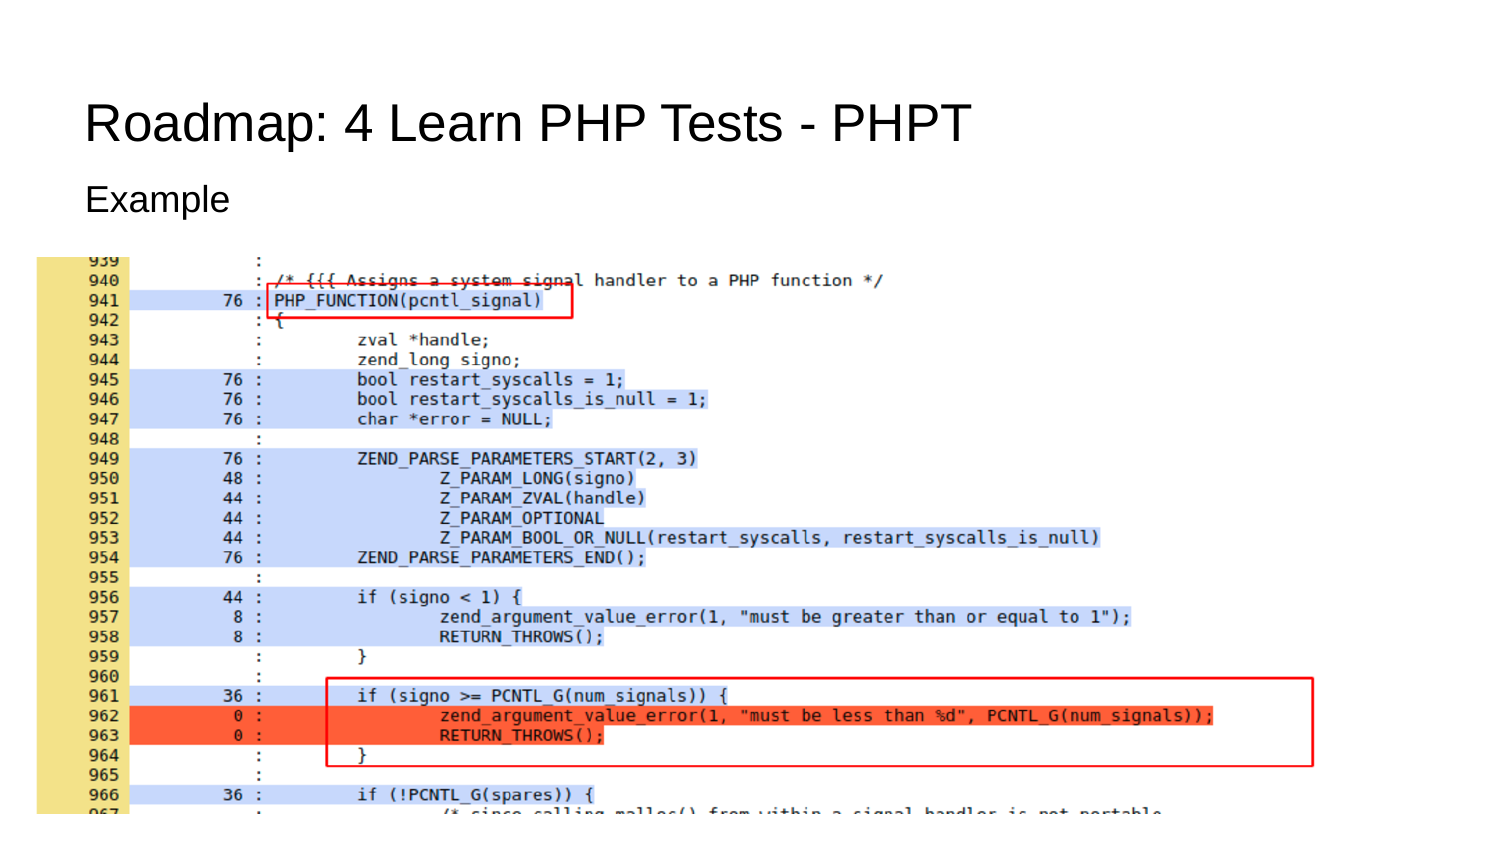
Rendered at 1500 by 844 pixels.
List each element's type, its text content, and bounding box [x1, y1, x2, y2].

title Roadmap: 4 Learn PHP Tests - PHPT [69, 72, 1468, 160]
title Example [69, 160, 1468, 233]
picture [24, 257, 1345, 819]
